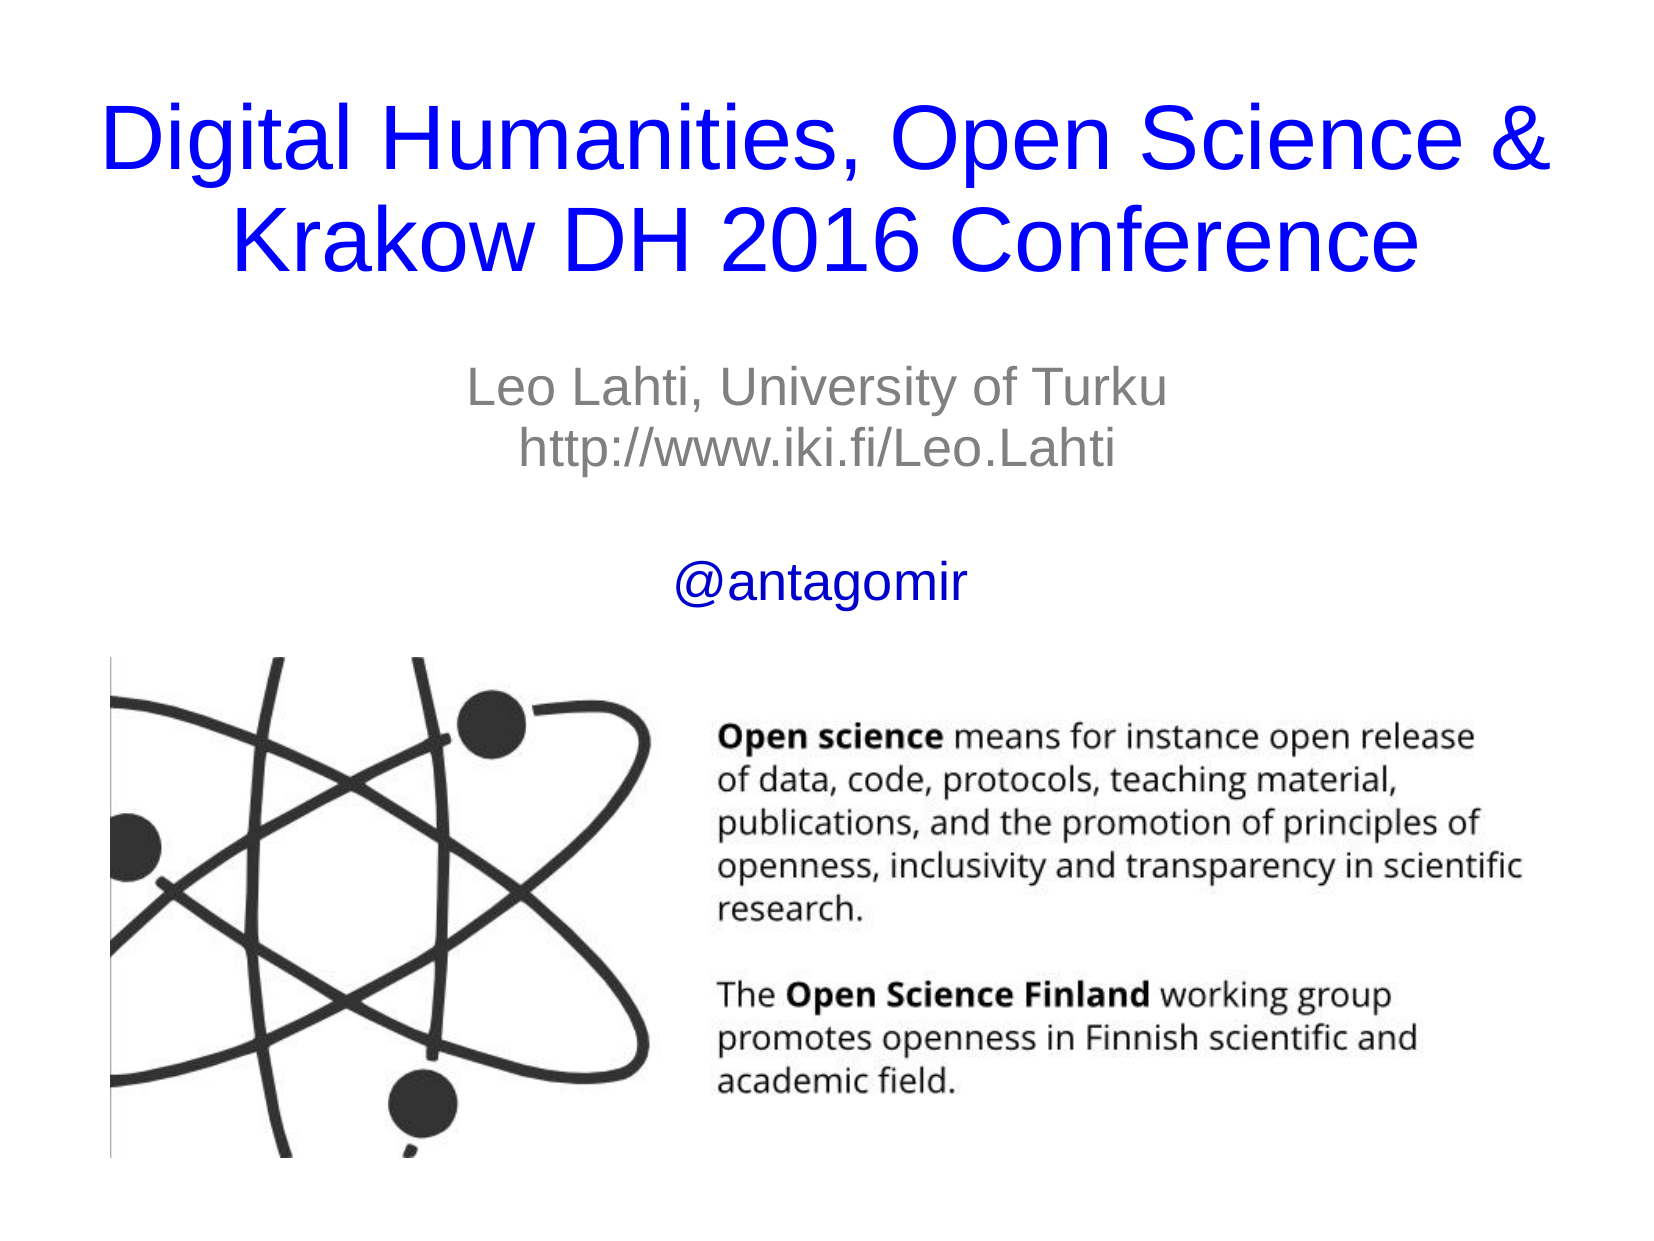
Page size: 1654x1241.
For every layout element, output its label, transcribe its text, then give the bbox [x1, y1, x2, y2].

text_box Leo Lahti, University of Turku http://www.iki.fi/Leo.Lahti [315, 310, 1321, 525]
picture [110, 657, 1582, 1158]
title Digital Humanities, Open Science & Krakow DH 2016 Conference [82, 86, 1571, 292]
text_box @antagomir [605, 548, 1036, 616]
